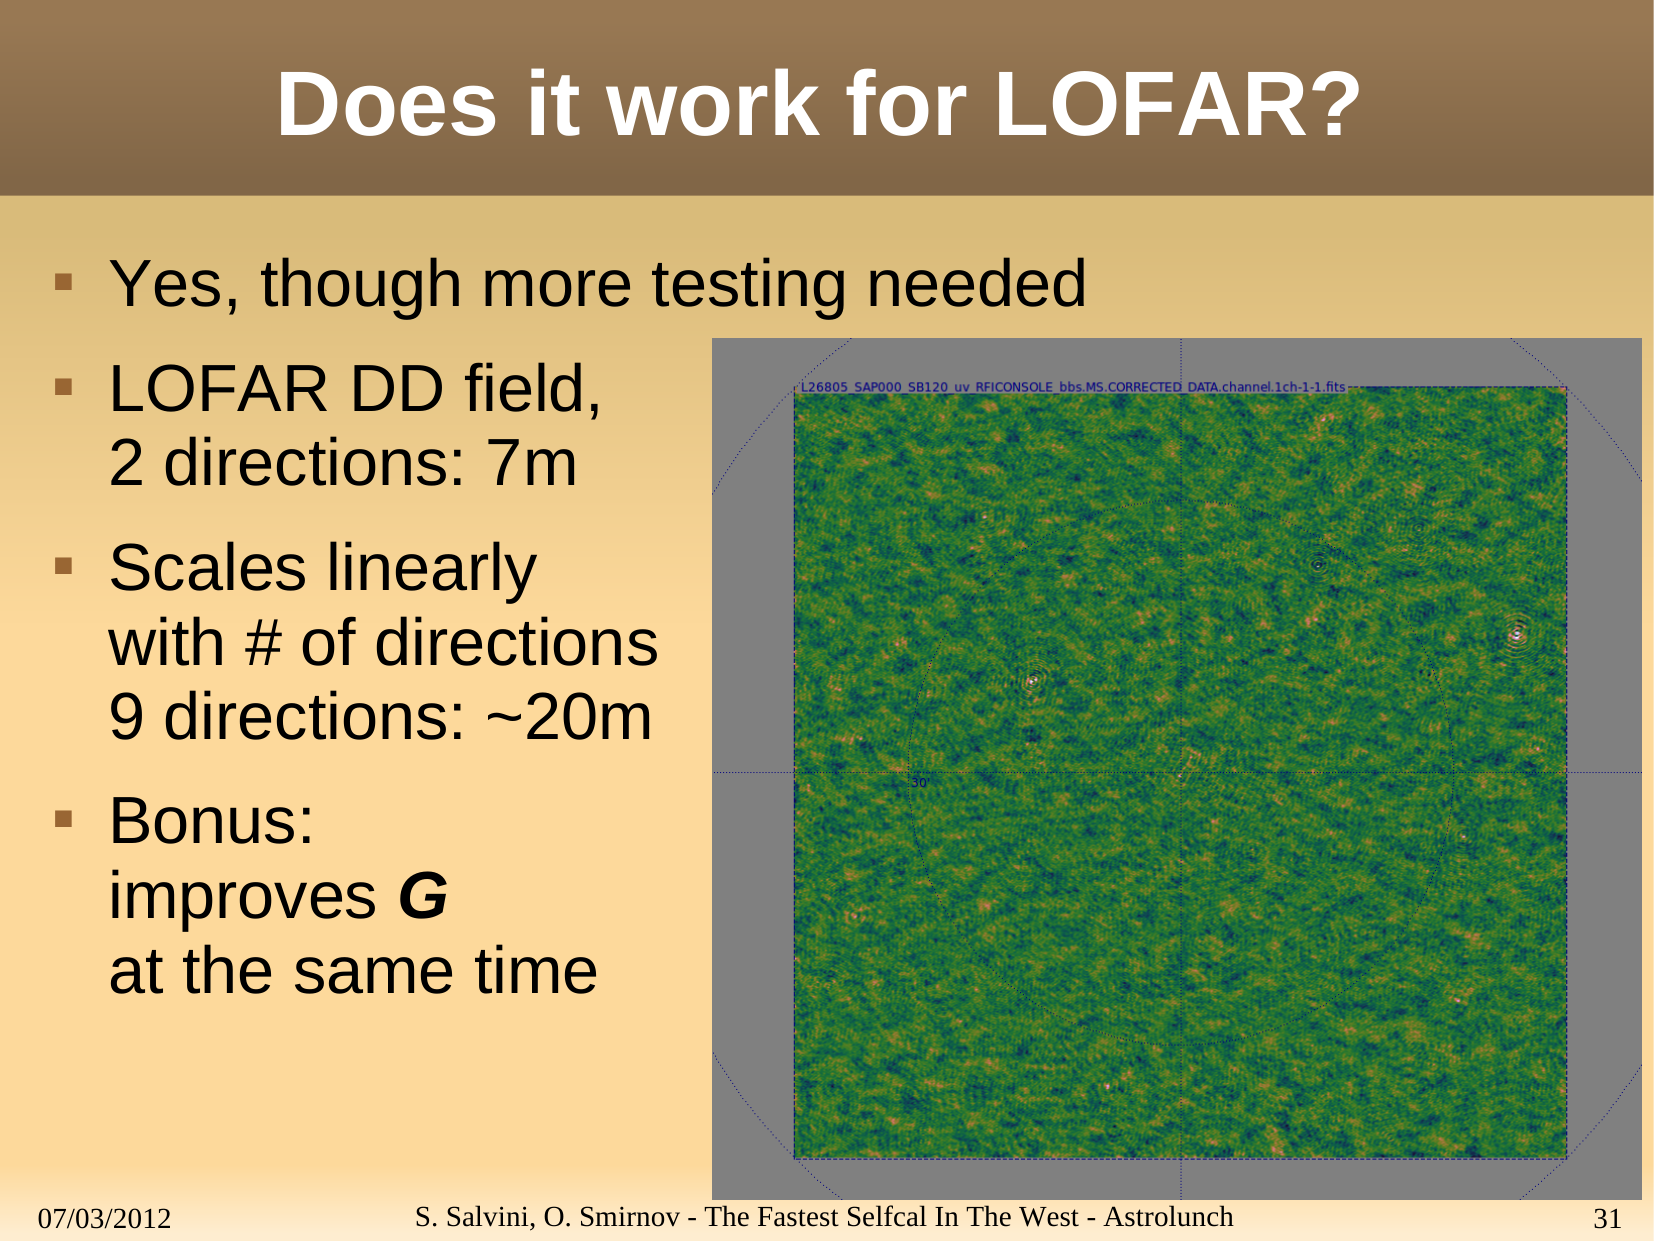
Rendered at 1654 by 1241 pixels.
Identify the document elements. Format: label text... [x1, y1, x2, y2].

picture [0, 0, 1654, 1241]
title Does it work for LOFAR? [76, 7, 1565, 200]
list Yes, though more testing needed LOFAR DD field, 2 directions: 7m Scales linearly with # of directions 9 directions: ~20m Bonus: improves G at the same time [37, 246, 1526, 1051]
